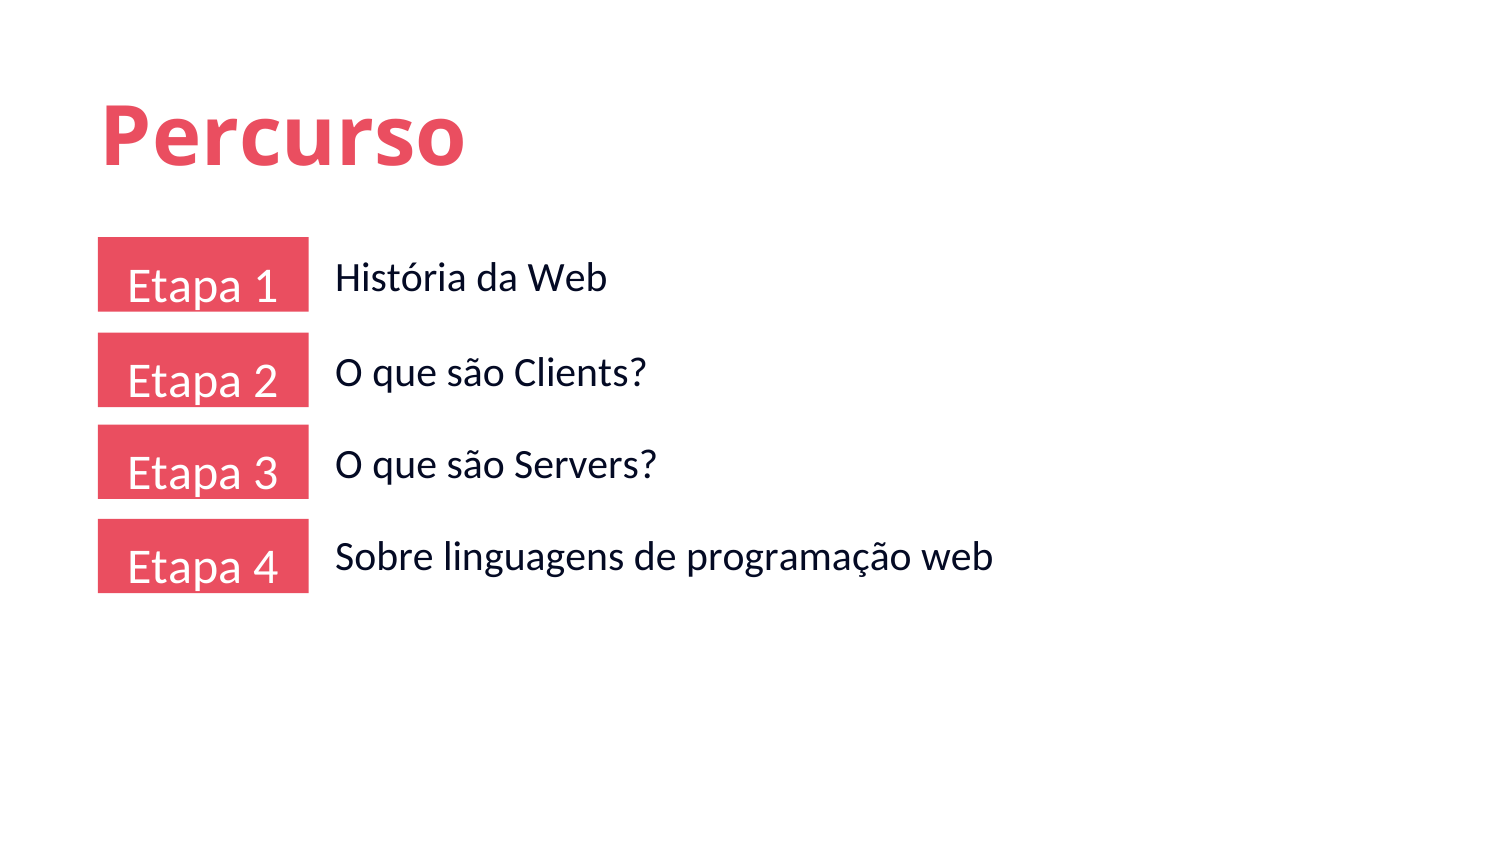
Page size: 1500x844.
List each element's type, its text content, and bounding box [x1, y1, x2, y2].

text_box Etapa 3 [97, 424, 309, 499]
text_box Sobre linguagens de programação web [320, 521, 1263, 581]
text_box História da Web [320, 242, 1263, 302]
text_box Etapa 1 [97, 237, 309, 312]
text_box Etapa 2 [97, 332, 309, 408]
text_box Percurso [85, 52, 1301, 191]
text_box Etapa 4 [97, 518, 309, 594]
text_box O que são Servers? [320, 429, 1263, 489]
text_box O que são Clients? [320, 337, 1263, 397]
